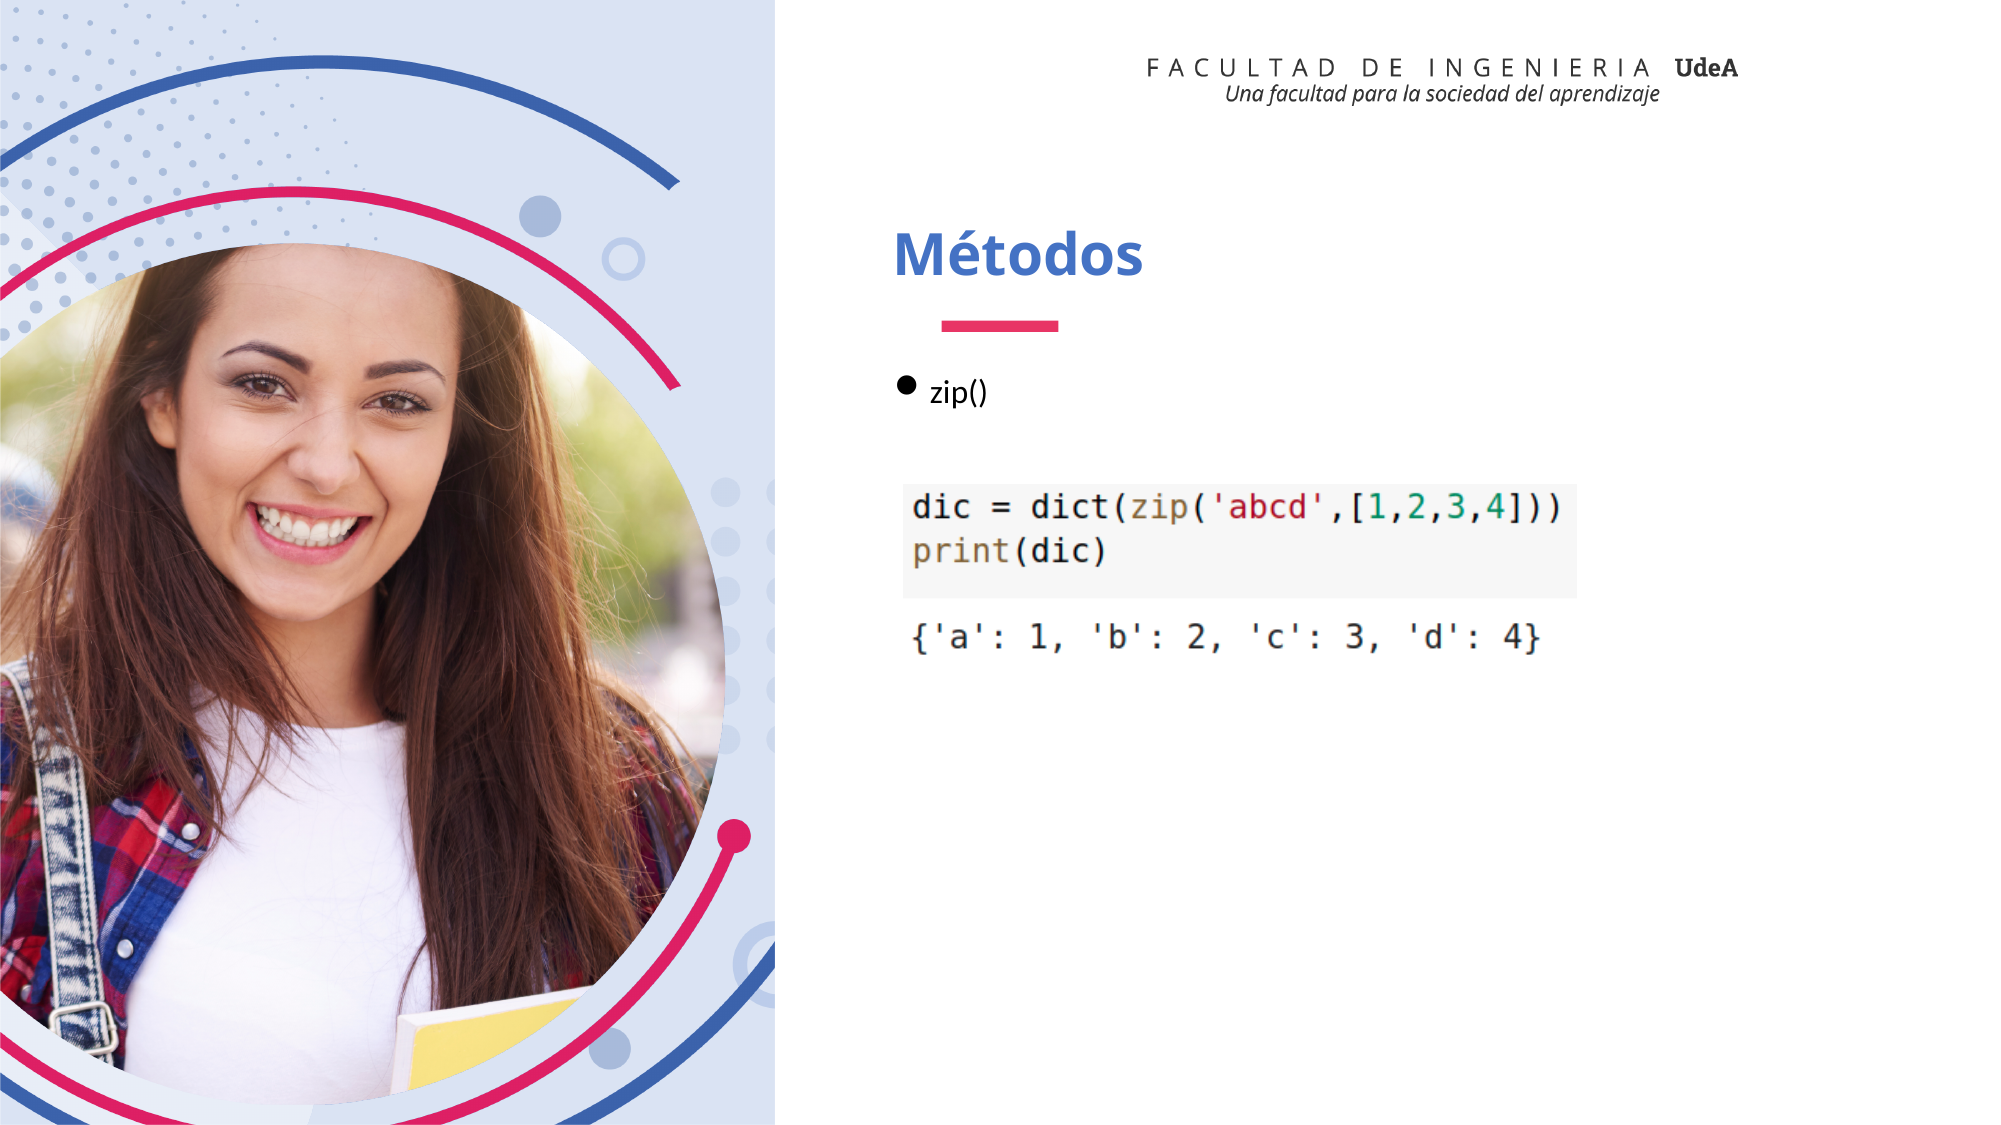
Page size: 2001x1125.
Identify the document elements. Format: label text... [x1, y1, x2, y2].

text_box zip() [879, 362, 1343, 418]
picture [0, 0, 775, 1125]
picture [1148, 57, 1738, 106]
picture [903, 484, 1577, 680]
text_box Métodos [877, 201, 1554, 312]
